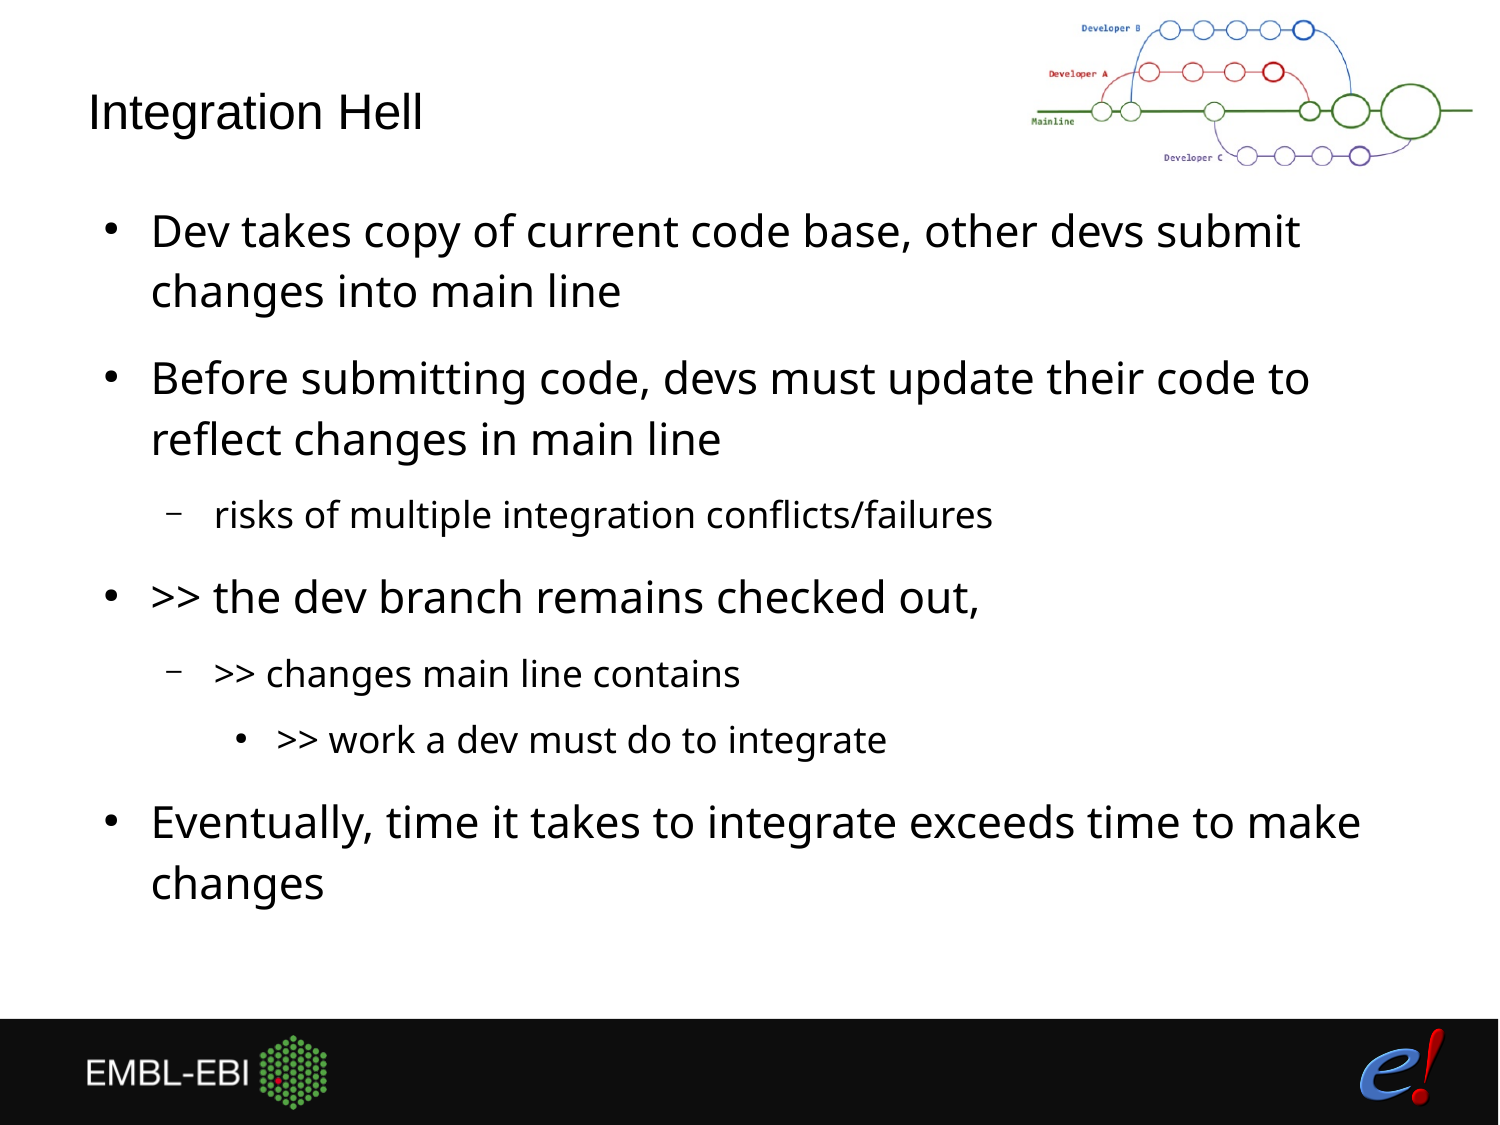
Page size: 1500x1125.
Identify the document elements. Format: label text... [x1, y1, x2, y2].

picture [87, 1035, 327, 1110]
title Integration Hell [87, 50, 1027, 175]
picture [1027, 12, 1479, 178]
list Dev takes copy of current code base, other devs submit changes into main line Before submitting code, devs must update their code to reflect changes in main line risks of multiple integration conflicts/failures >> the dev branch remains checked out, >> changes main line contains >> work a dev must do to integrate Eventually, time it takes to integrate exceeds time to make changes [87, 200, 1425, 914]
picture [1357, 1026, 1448, 1112]
